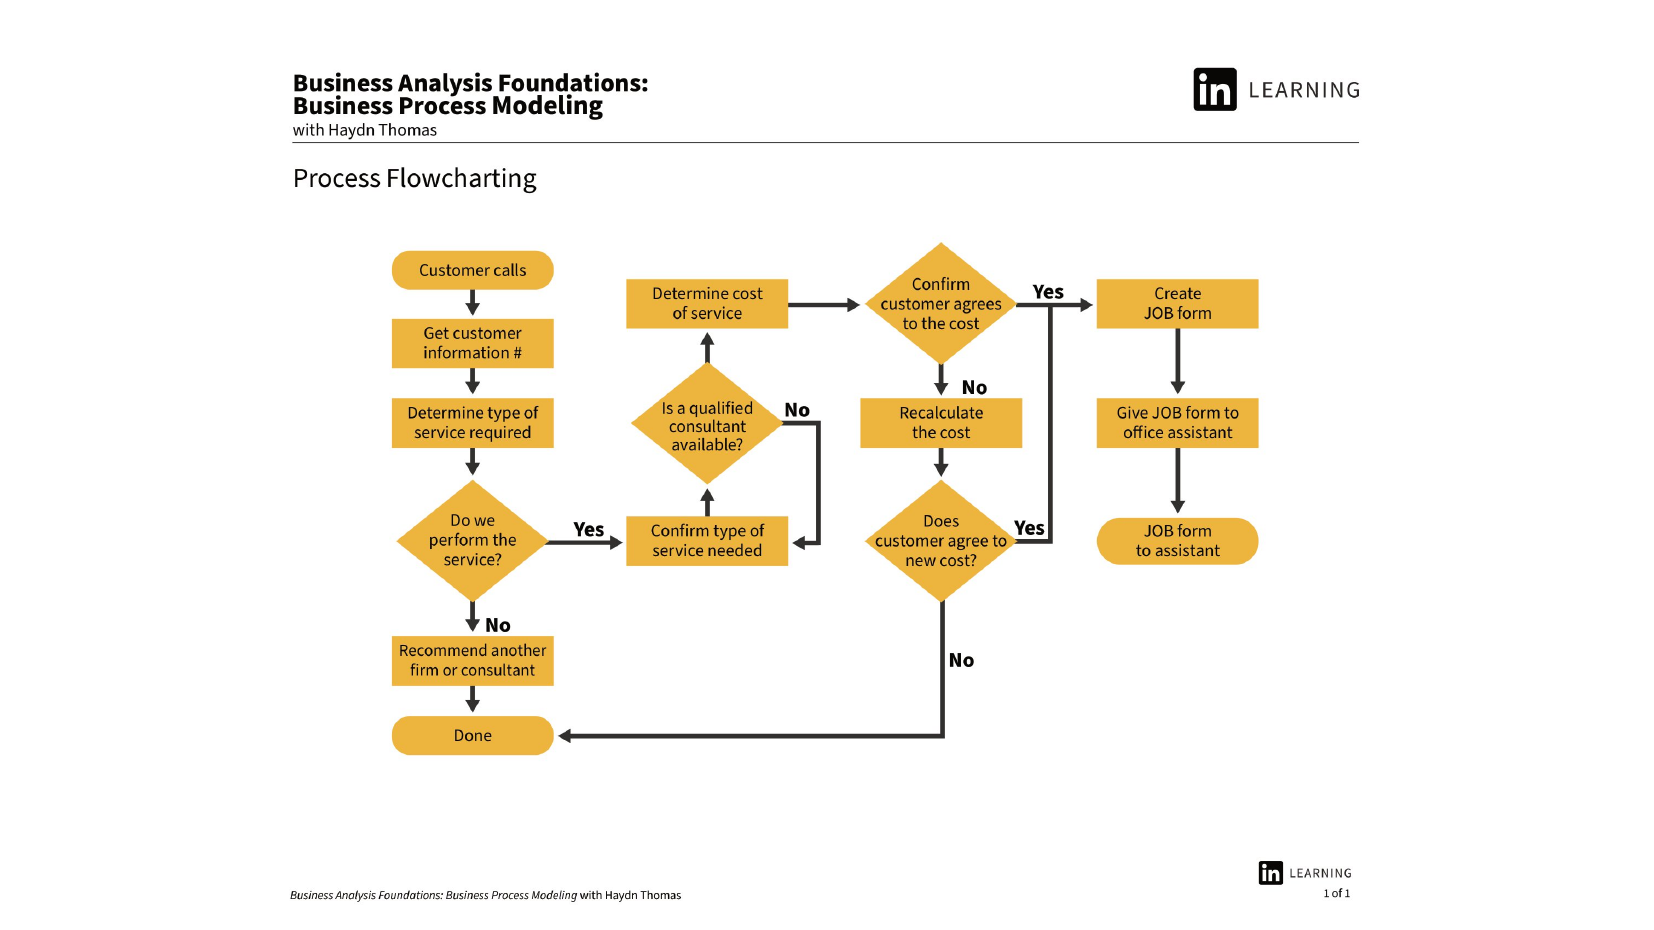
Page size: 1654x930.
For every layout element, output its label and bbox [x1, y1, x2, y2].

picture [223, 0, 1427, 930]
